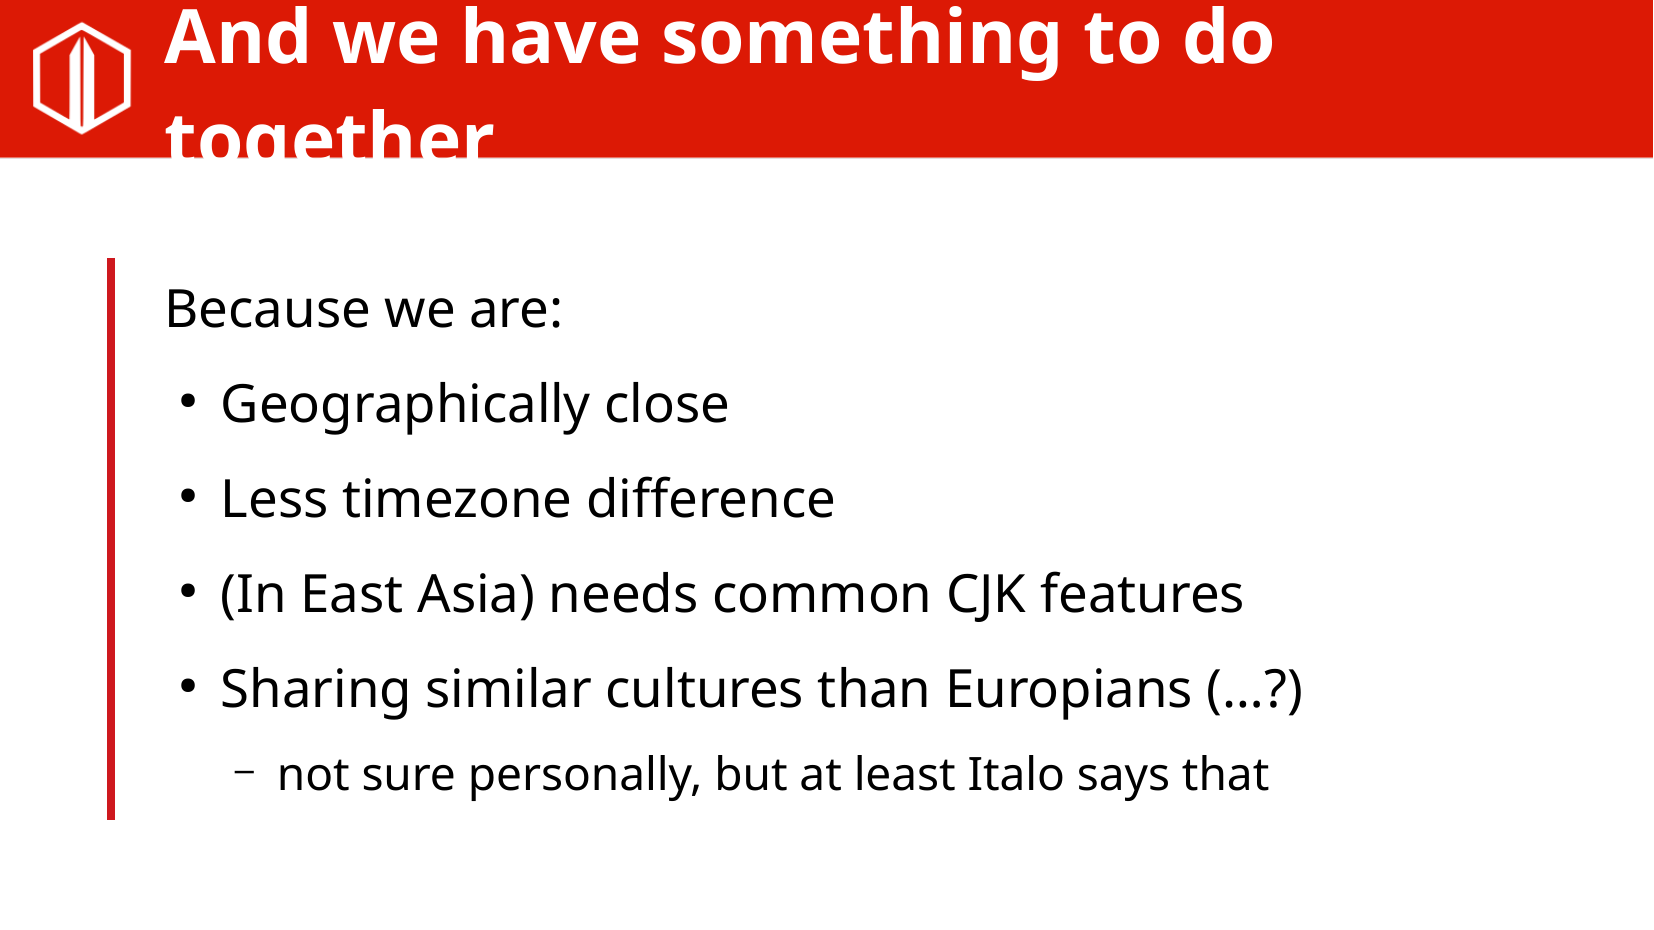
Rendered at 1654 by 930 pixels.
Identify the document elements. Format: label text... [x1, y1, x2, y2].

title And we have something to do together [164, 37, 1571, 135]
list Because we are: Geographically close Less timezone difference (In East Asia) needs common CJK features Sharing similar cultures than Europians (…?) not sure personally, but at least Italo says that [164, 270, 1571, 810]
picture [0, 0, 1653, 930]
